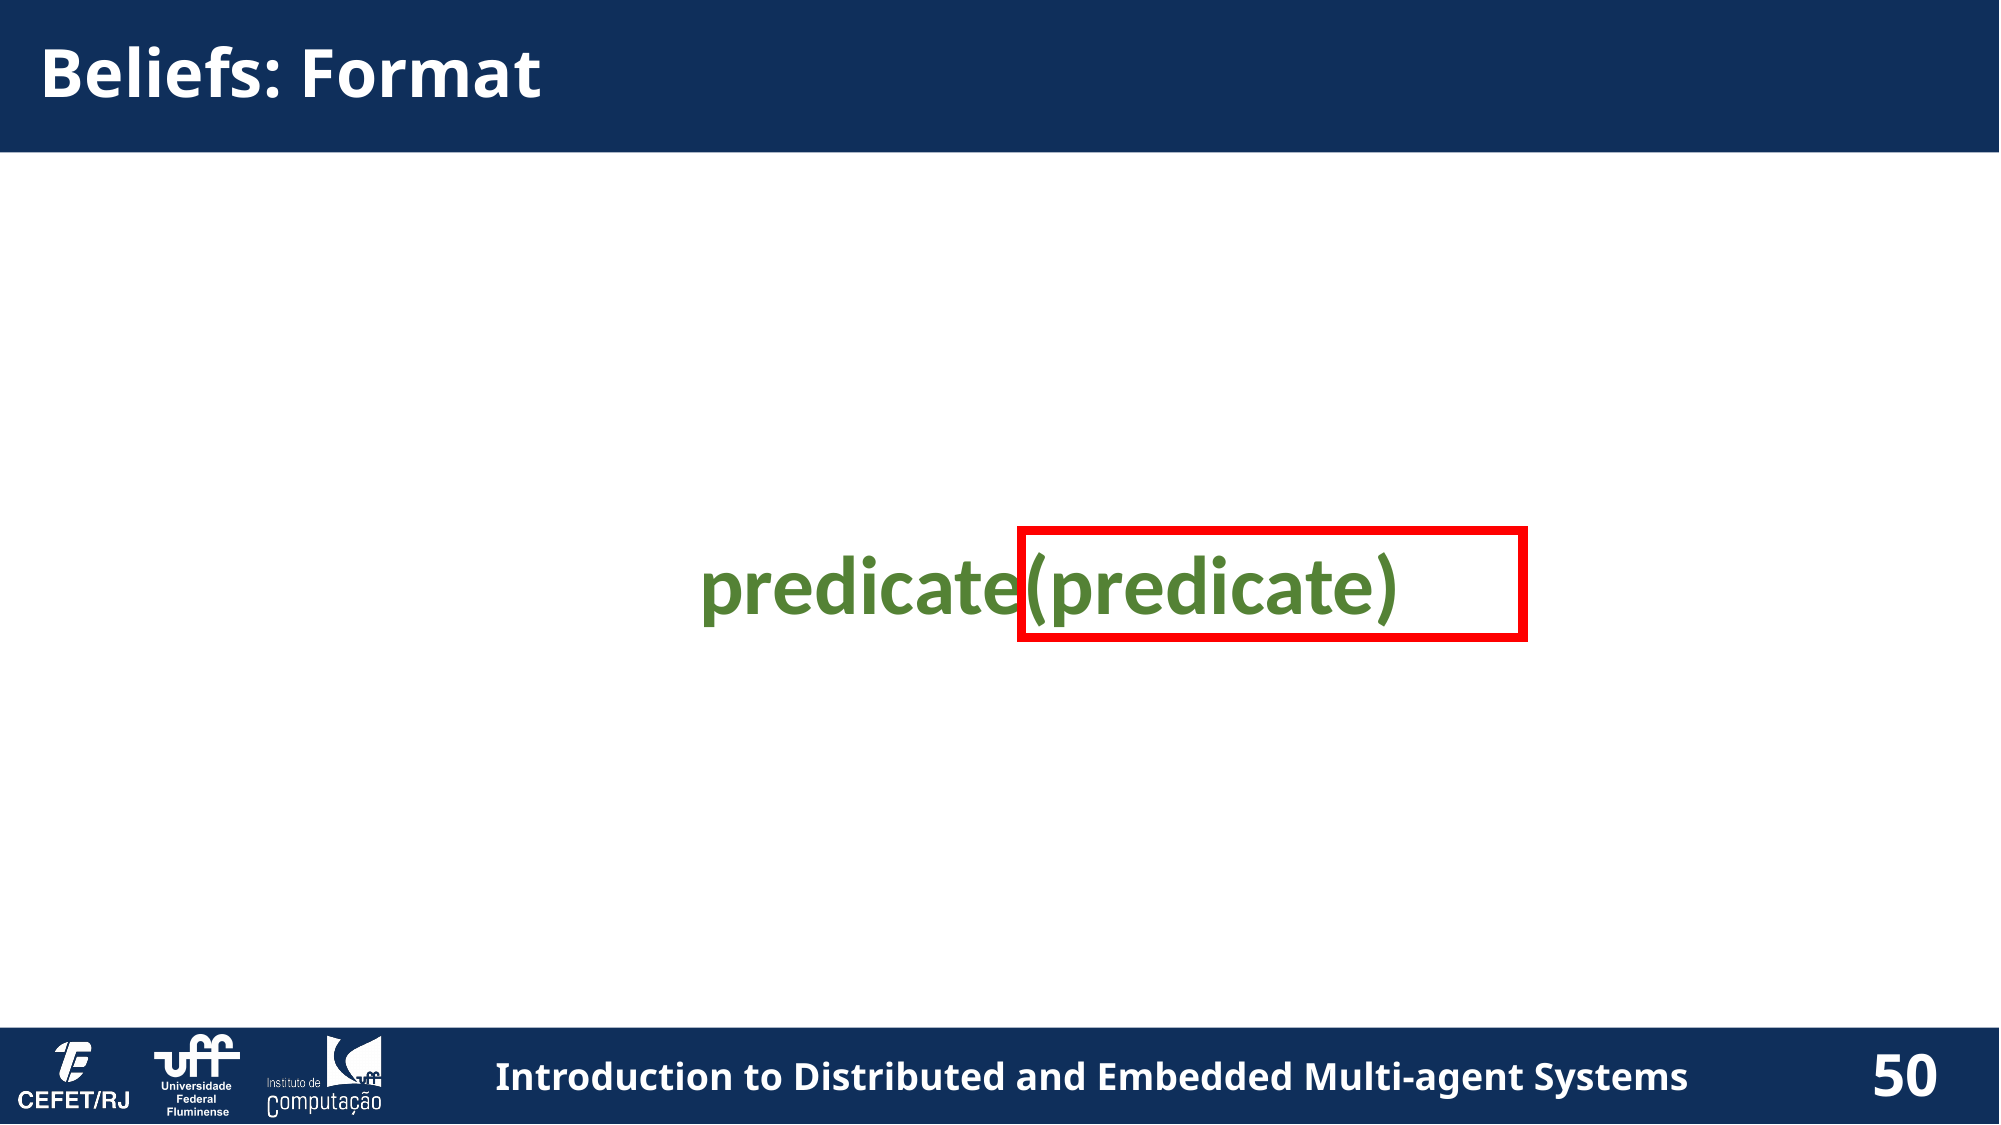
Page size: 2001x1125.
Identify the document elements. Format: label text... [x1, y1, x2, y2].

text_box Beliefs: Format [25, 23, 1999, 119]
text_box predicate(predicate) [212, 523, 1907, 639]
text_box predicate(predicate) [1026, 535, 1518, 633]
picture [18, 1021, 129, 1125]
picture [153, 1033, 241, 1121]
picture [265, 1033, 383, 1118]
